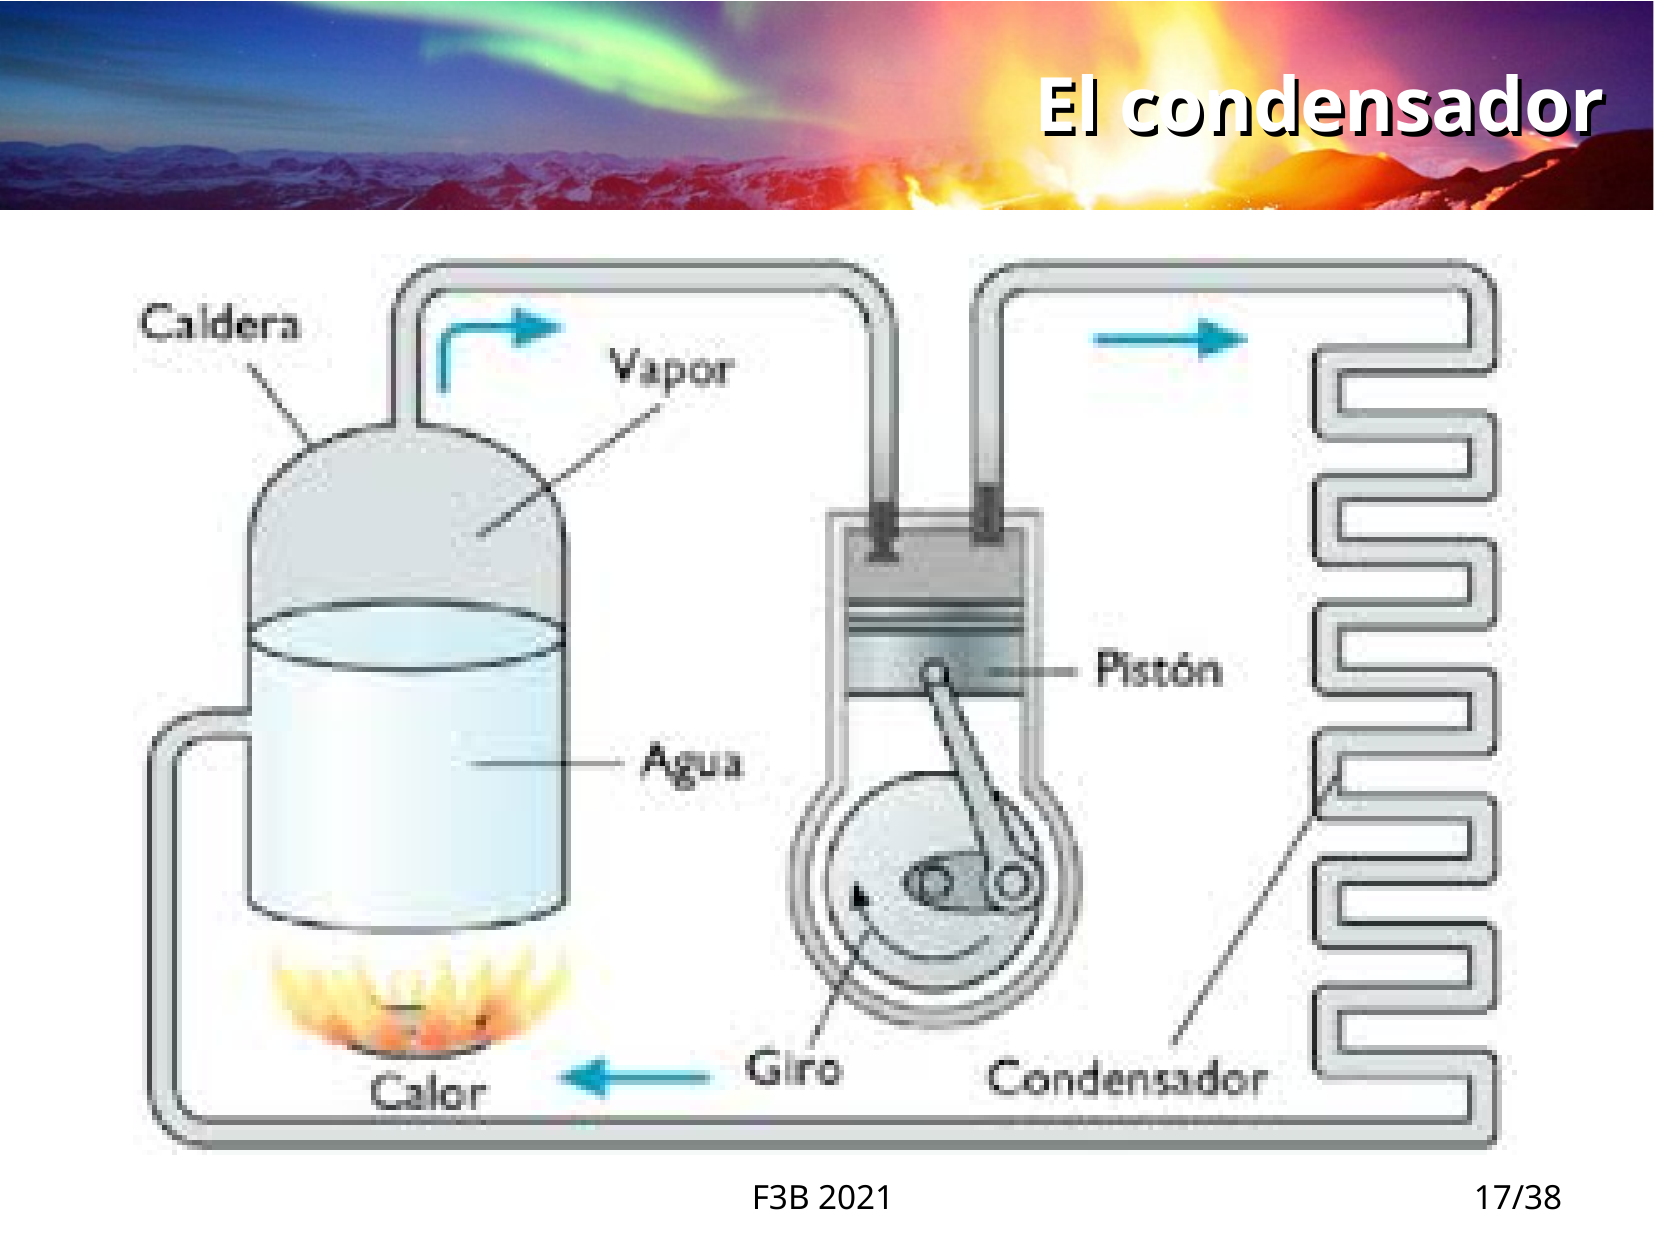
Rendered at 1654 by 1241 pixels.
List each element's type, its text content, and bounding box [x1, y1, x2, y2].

title El condensador [45, 15, 1606, 191]
picture [133, 254, 1517, 1156]
picture [0, 1, 1654, 210]
